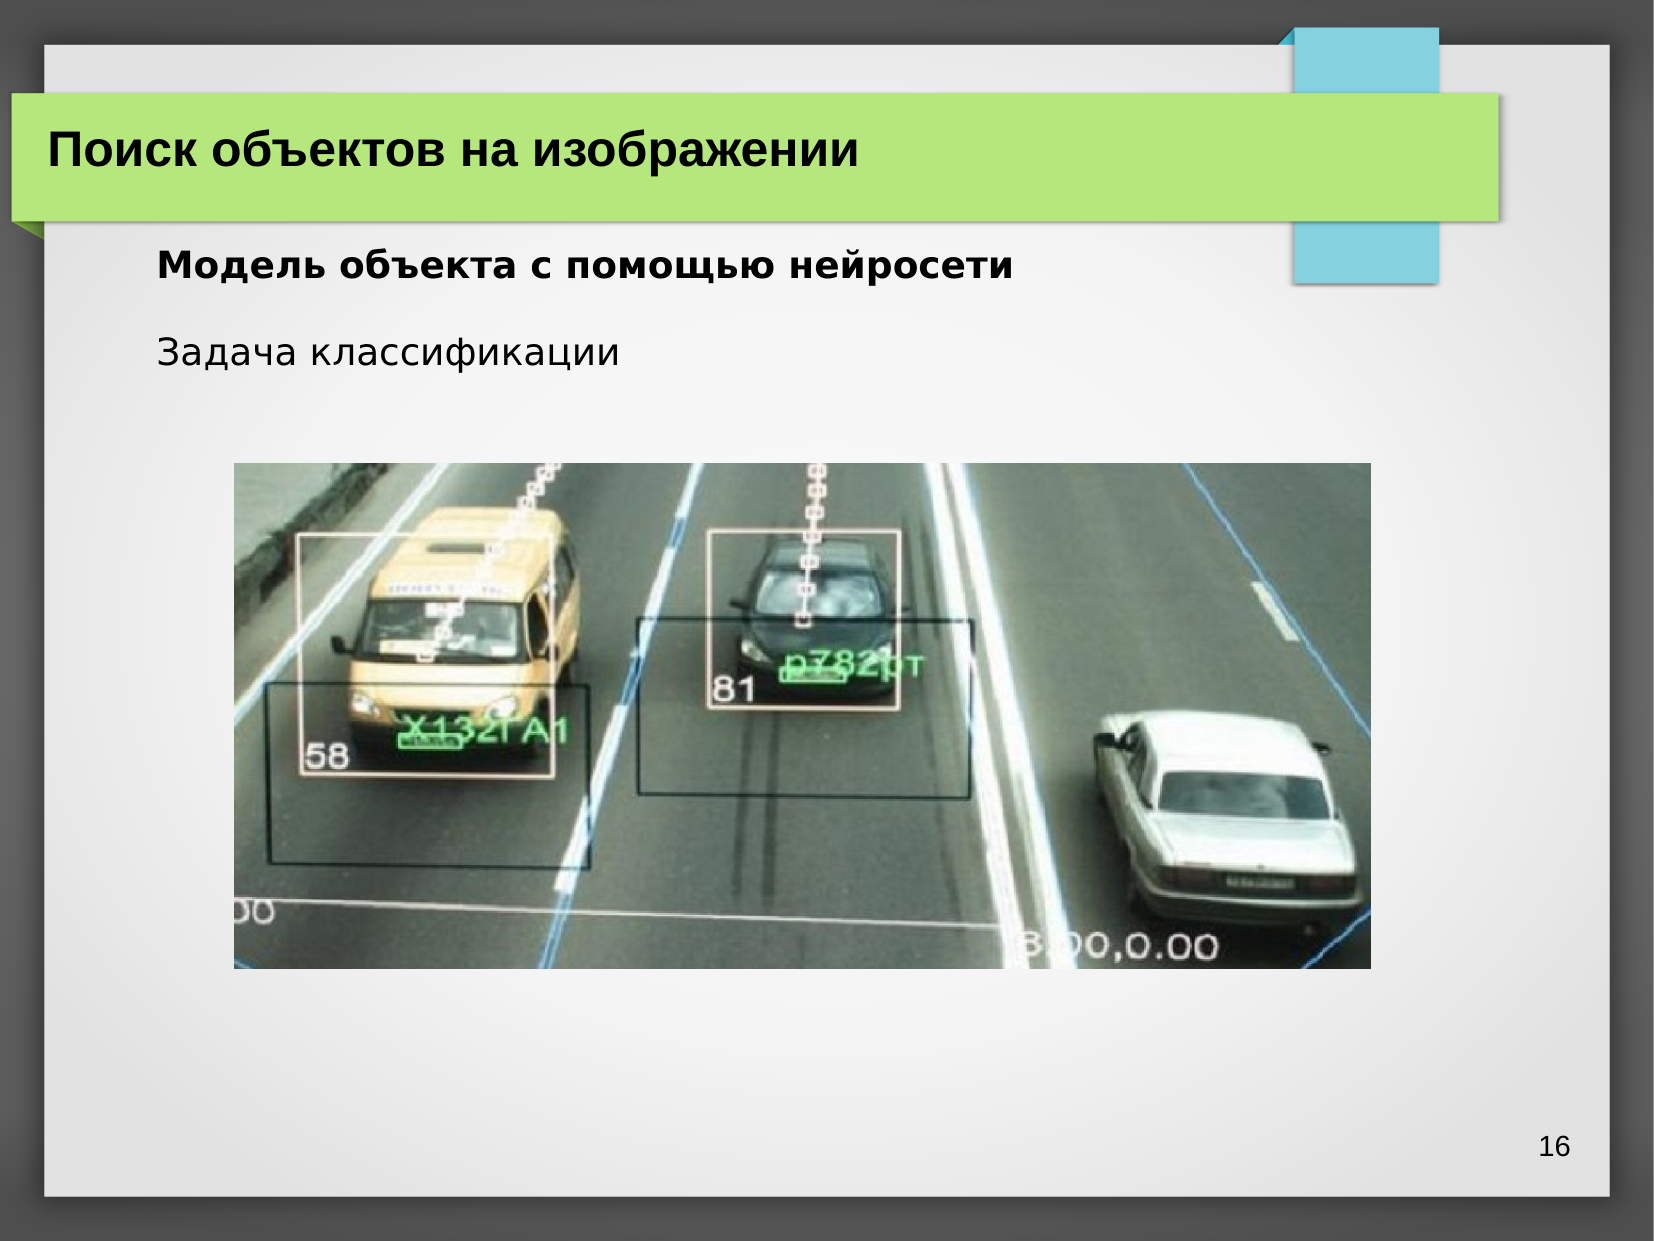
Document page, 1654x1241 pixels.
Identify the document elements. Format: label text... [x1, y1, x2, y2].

text_box Модель объекта с помощью нейросети Задача классификации [141, 236, 1193, 426]
picture [0, 0, 1654, 1241]
title Поиск объектов на изображении [47, 120, 1004, 177]
